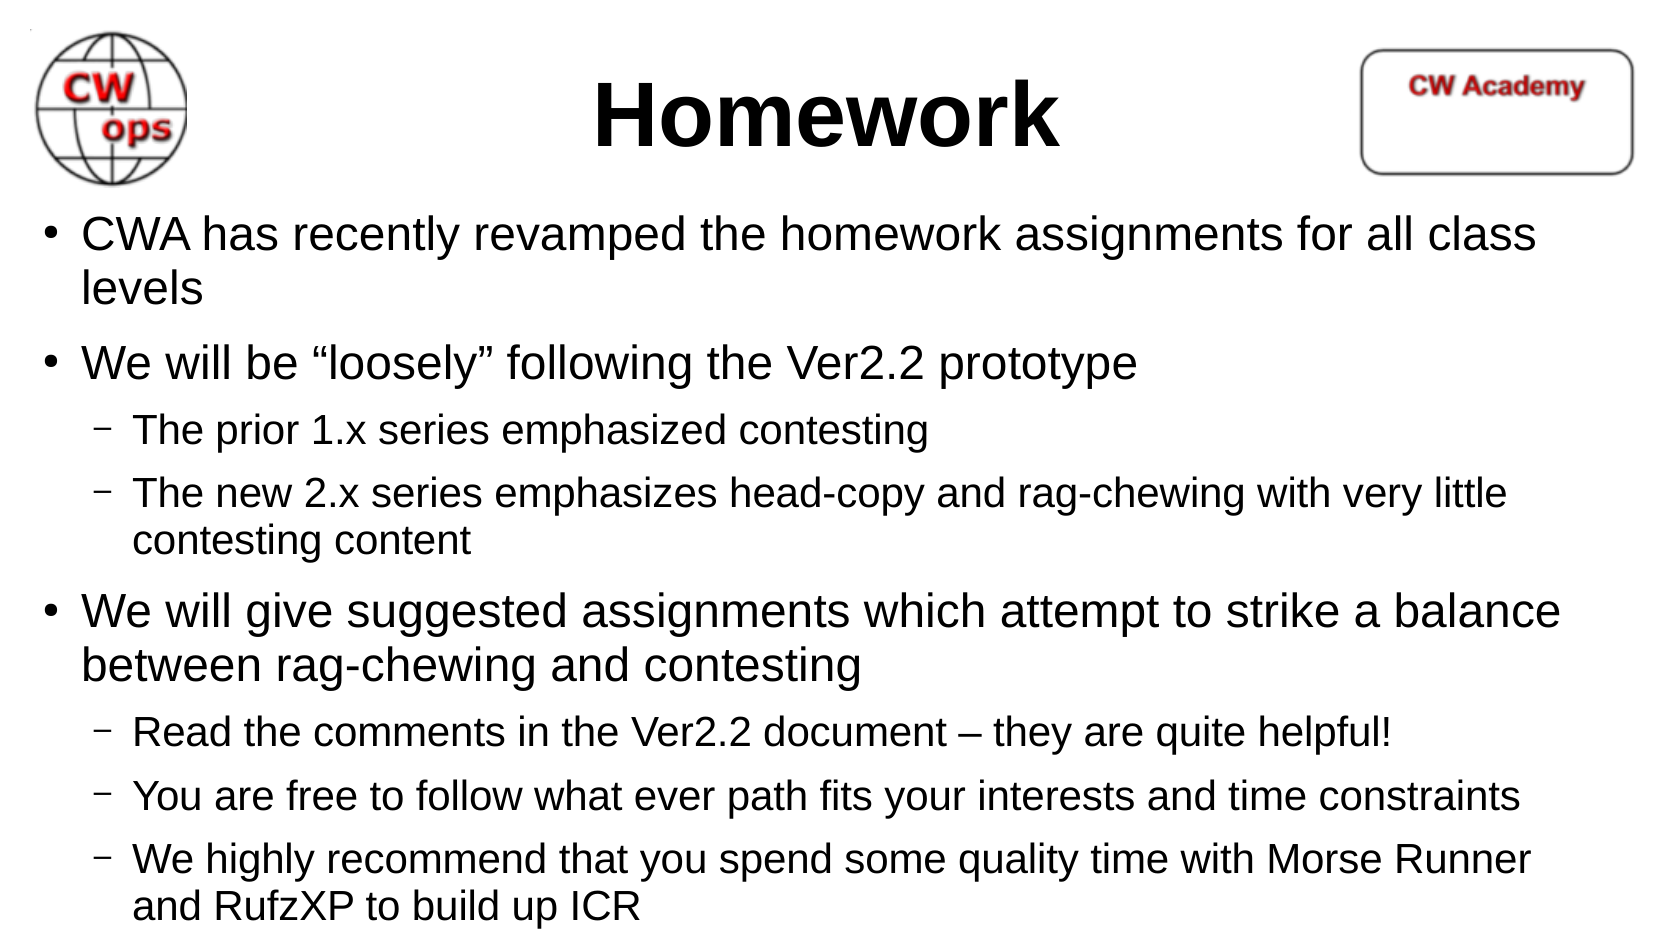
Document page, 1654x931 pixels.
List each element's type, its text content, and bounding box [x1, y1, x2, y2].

list CWA has recently revamped the homework assignments for all class levels We will be “loosely” following the Ver2.2 prototype The prior 1.x series emphasized contesting The new 2.x series emphasizes head-copy and rag-chewing with very little contesting content We will give suggested assignments which attempt to strike a balance between rag-chewing and contesting Read the comments in the Ver2.2 document – they are quite helpful! You are free to follow what ever path fits your interests and time constraints We highly recommend that you spend some quality time with Morse Runner and RufzXP to build up ICR [30, 206, 1591, 931]
picture [30, 29, 187, 194]
picture [1571, 37, 1640, 186]
title Homework [82, 37, 1571, 193]
